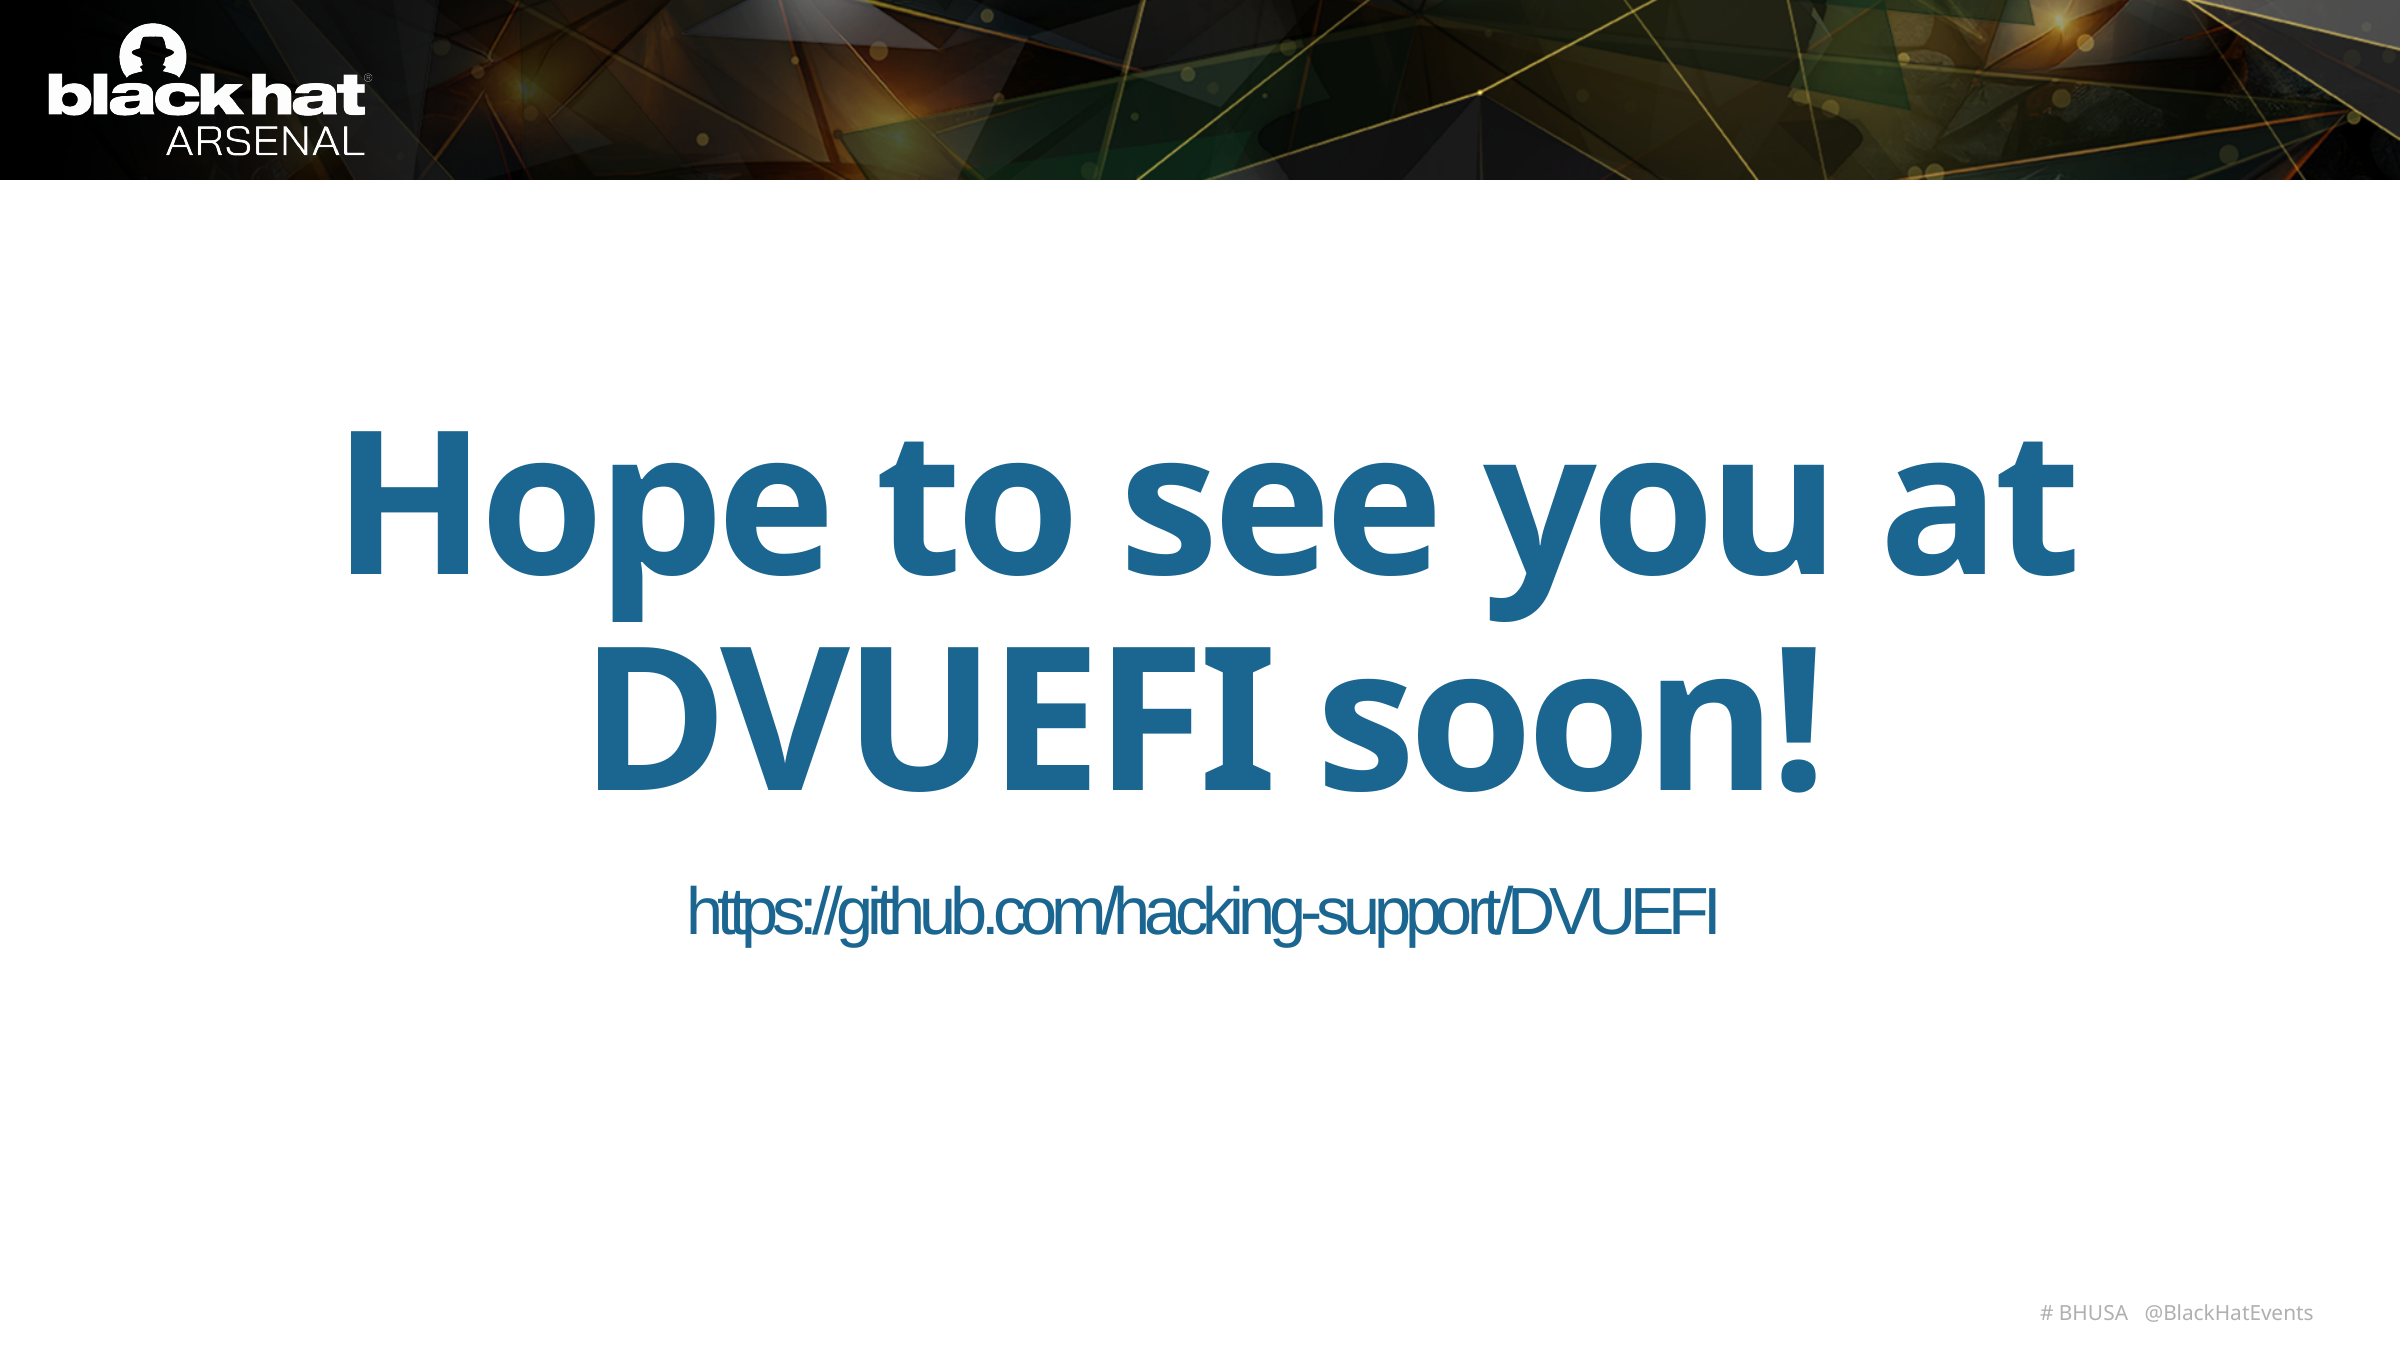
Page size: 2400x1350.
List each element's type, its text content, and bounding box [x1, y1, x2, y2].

text_box Hope to see you at DVUEFI soon! https://github.com/hacking-support/DVUEFI [4, 396, 2400, 954]
picture [0, 0, 2400, 180]
